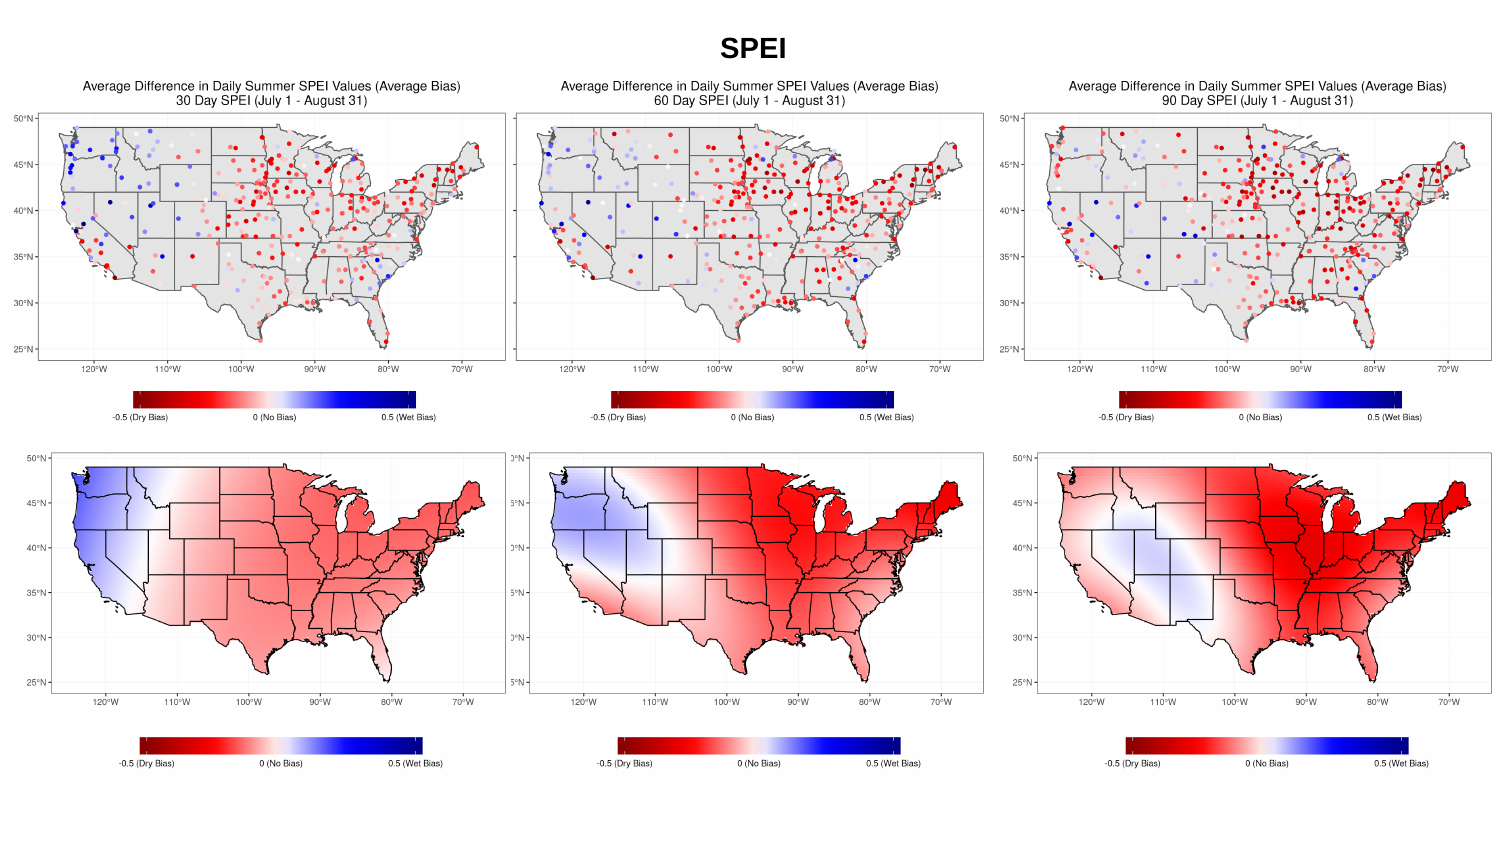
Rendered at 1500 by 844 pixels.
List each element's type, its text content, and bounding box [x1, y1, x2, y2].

picture [994, 75, 1497, 793]
text_box SPEI [21, 14, 1486, 80]
picture [8, 75, 989, 793]
